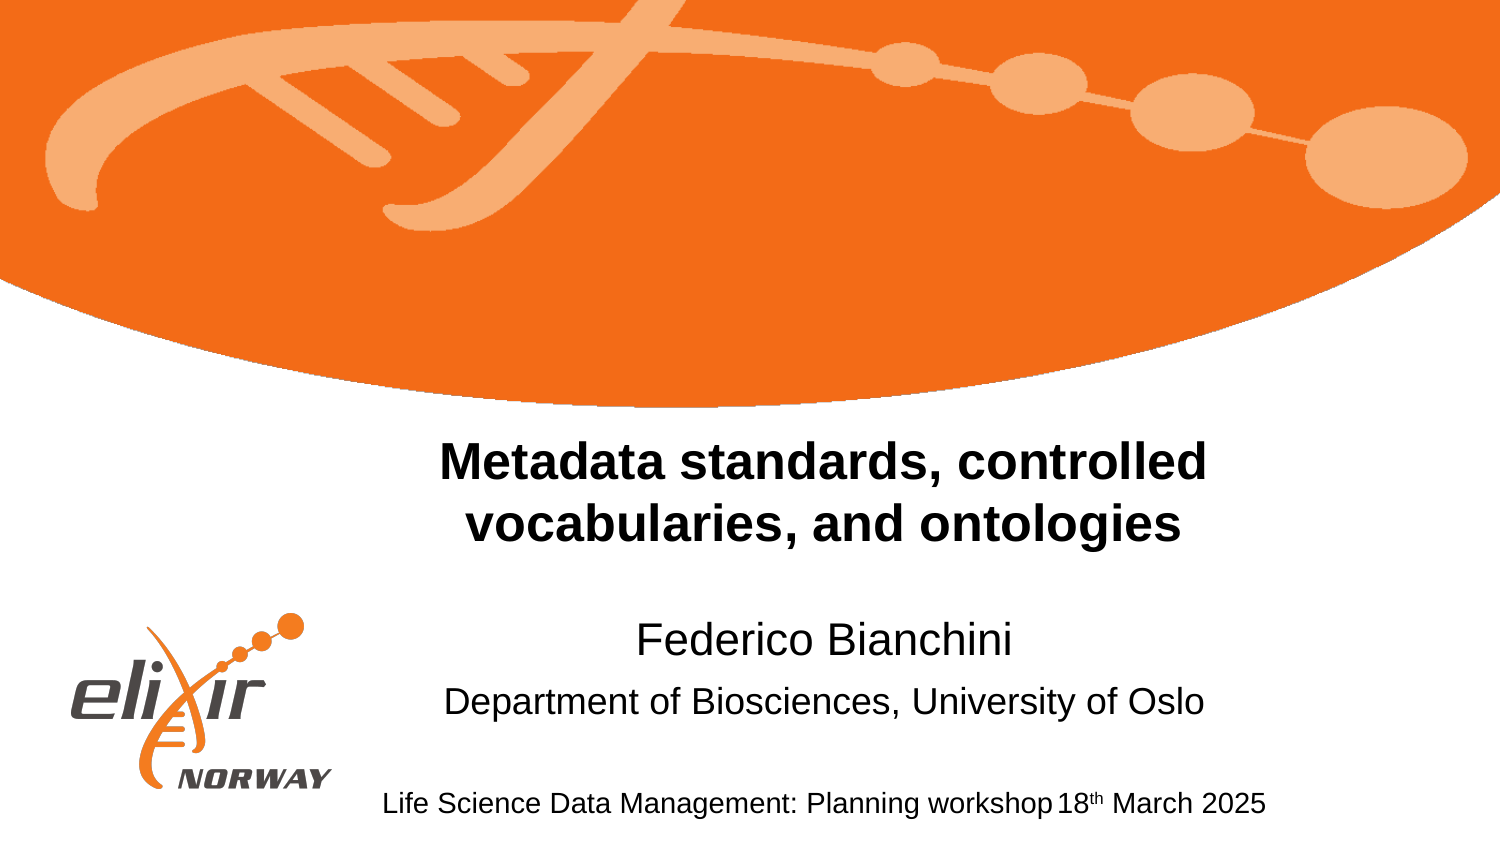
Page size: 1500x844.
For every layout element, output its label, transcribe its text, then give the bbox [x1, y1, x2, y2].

picture [0, 0, 1500, 789]
text_box Metadata standards, controlled vocabularies, and ontologies Federico Bianchini Department of Biosciences, University of Oslo Life Science Data Management: Planning workshop 18th March 2025 [299, 412, 1350, 835]
